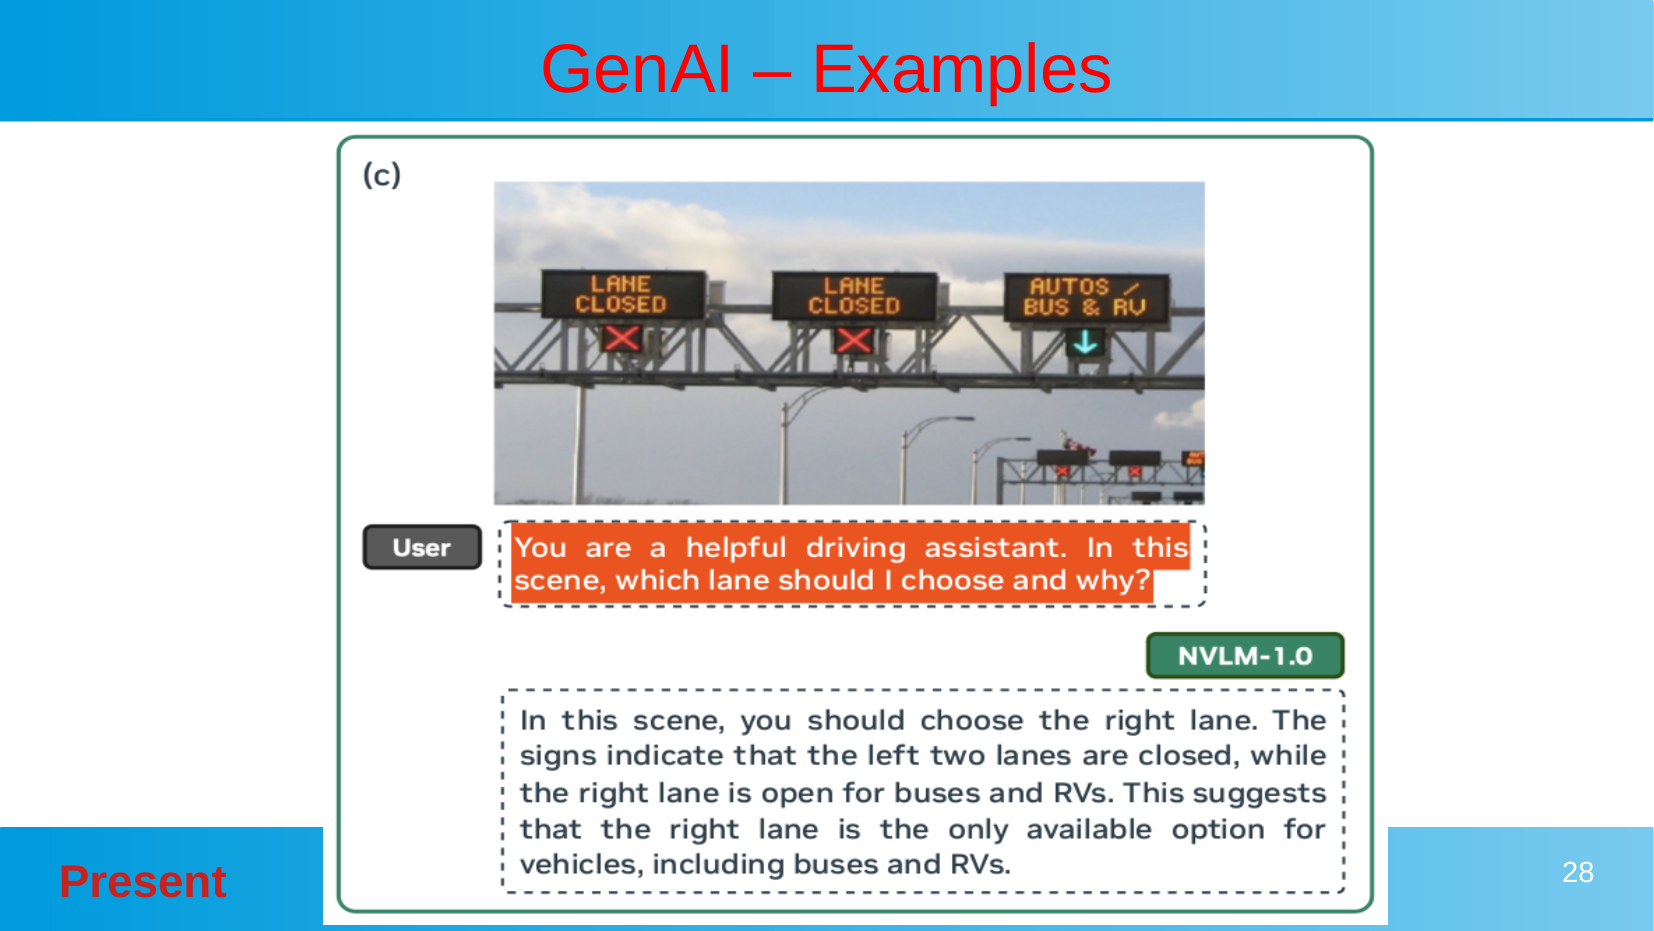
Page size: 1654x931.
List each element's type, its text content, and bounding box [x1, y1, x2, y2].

picture [323, 124, 1388, 925]
title GenAI – Examples [59, 29, 1595, 108]
